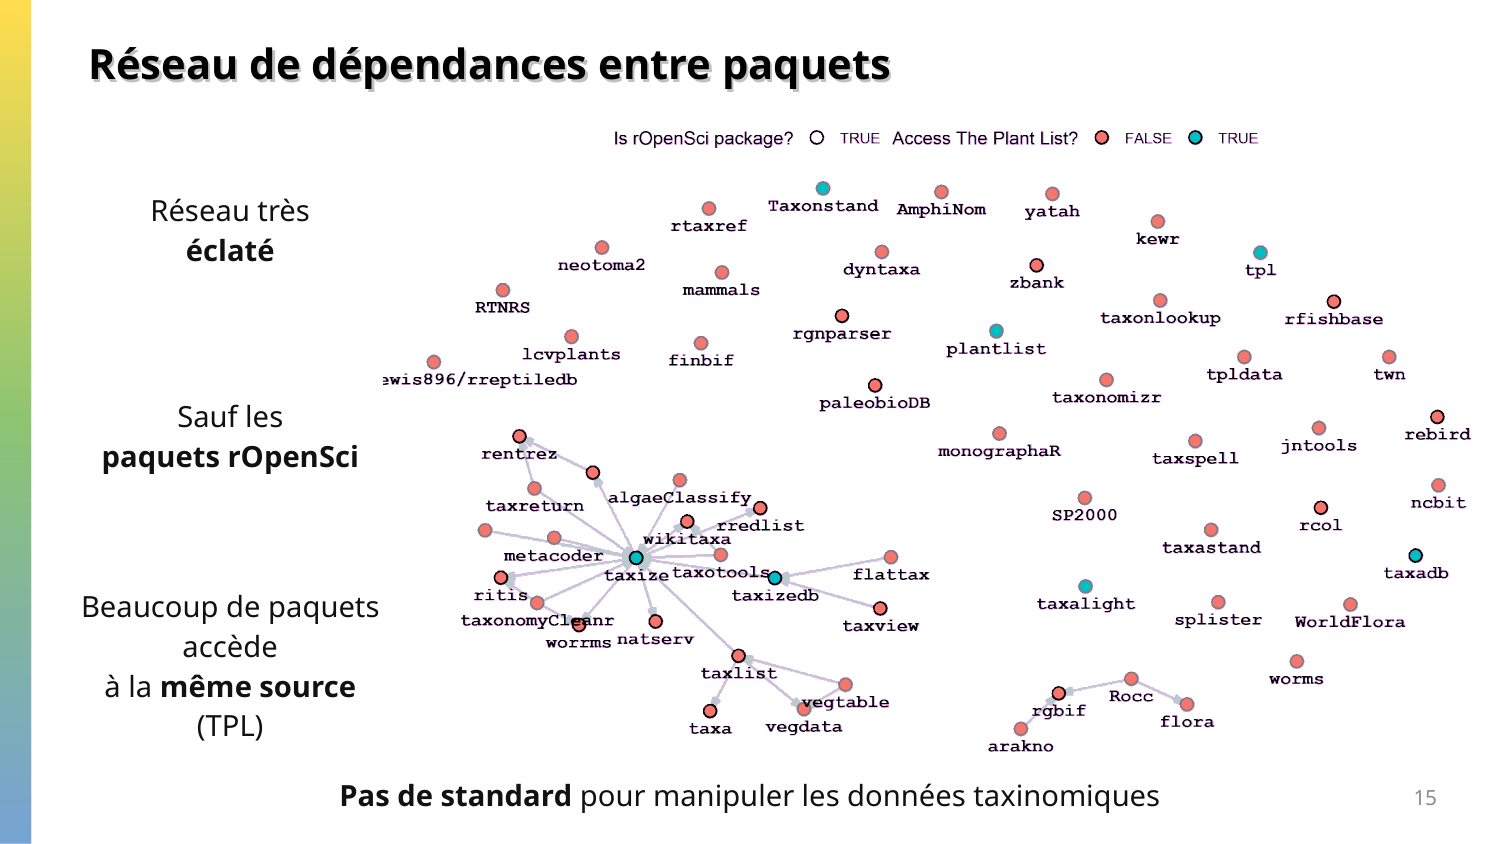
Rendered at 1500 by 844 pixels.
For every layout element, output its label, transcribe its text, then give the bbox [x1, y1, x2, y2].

text_box Pas de standard pour manipuler les données taxinomiques [202, 767, 1298, 829]
text_box Beaucoup de paquets accède à la même source (TPL) [41, 578, 420, 737]
list Réseau de dépendances entre paquets [88, 38, 1442, 133]
picture [0, 0, 1500, 844]
text_box Réseau très éclaté [93, 183, 368, 270]
text_box <numéro> [1298, 767, 1437, 813]
text_box Sauf les paquets rOpenSci [53, 389, 383, 478]
